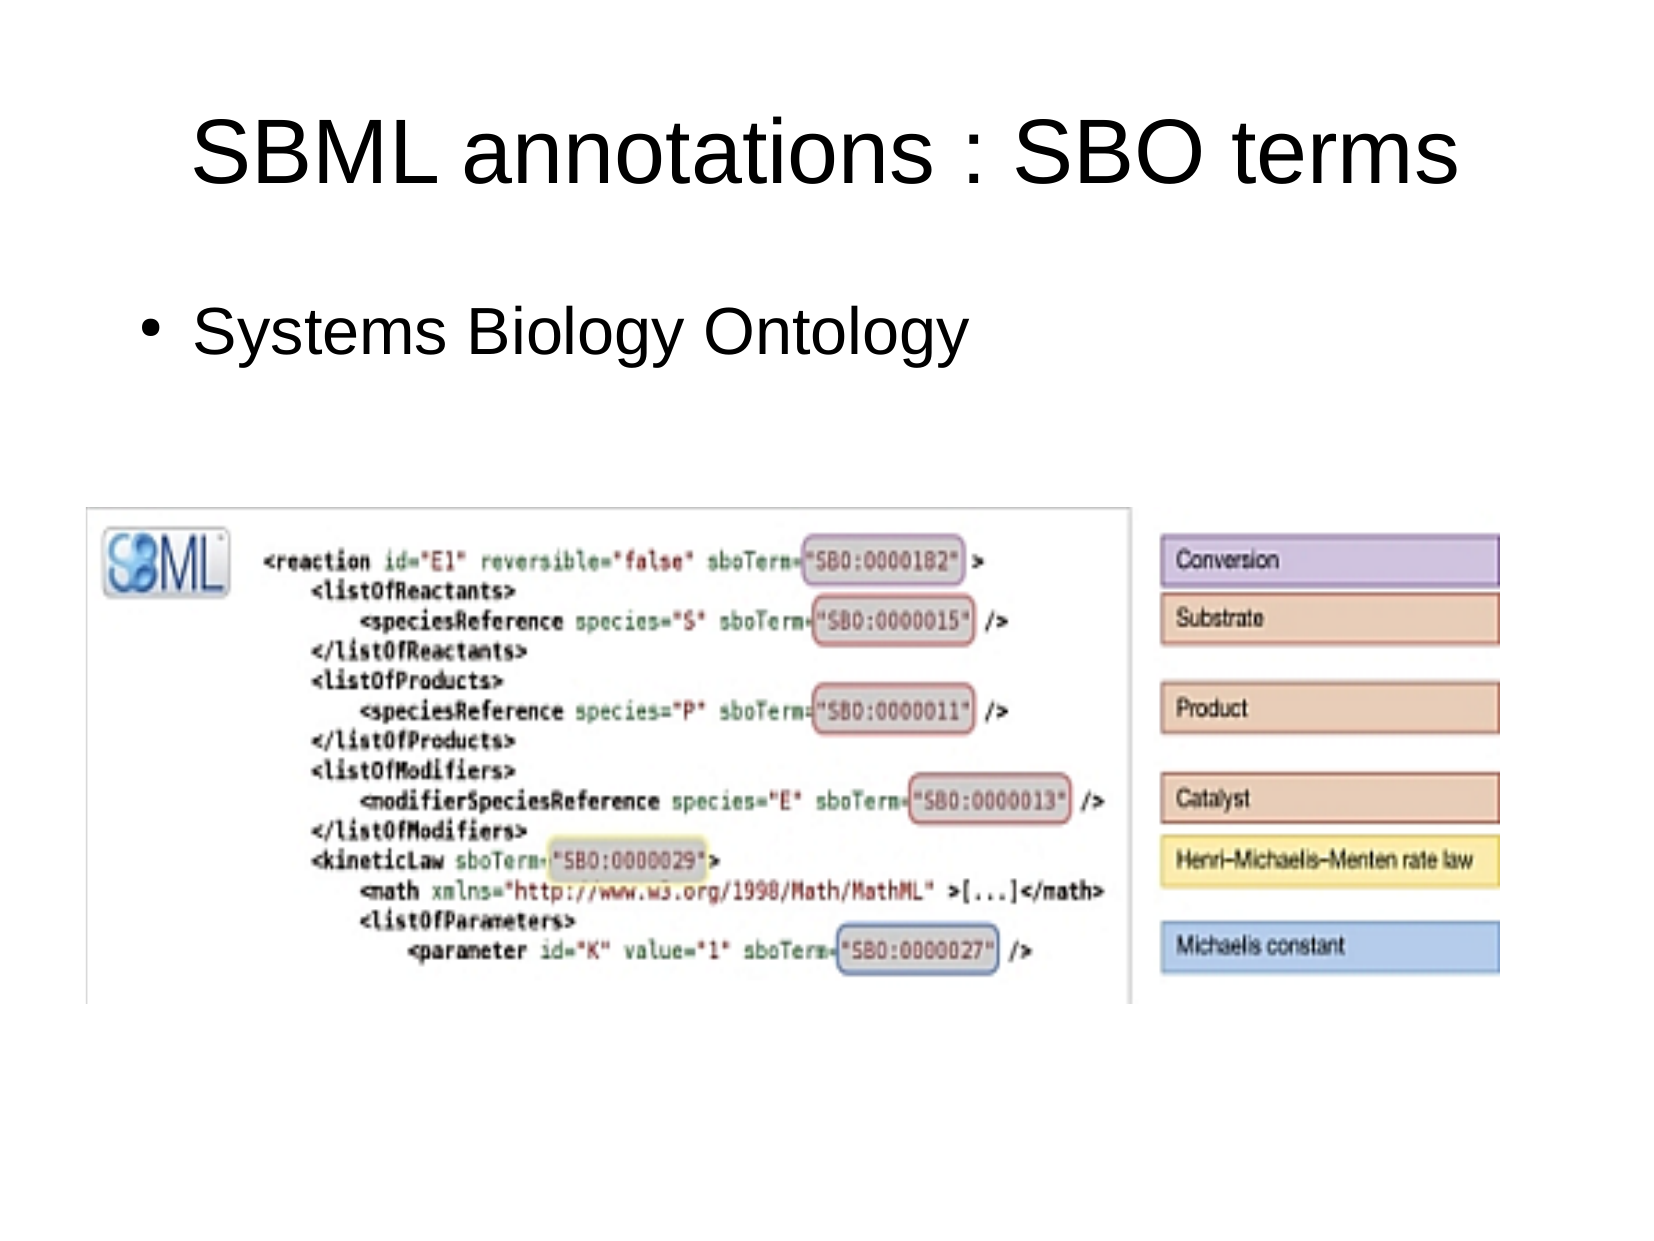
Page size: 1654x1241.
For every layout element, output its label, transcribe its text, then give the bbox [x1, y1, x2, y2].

list Systems Biology Ontology [82, 290, 1570, 1010]
title SBML annotations : SBO terms [82, 49, 1570, 256]
picture [85, 507, 1501, 1004]
